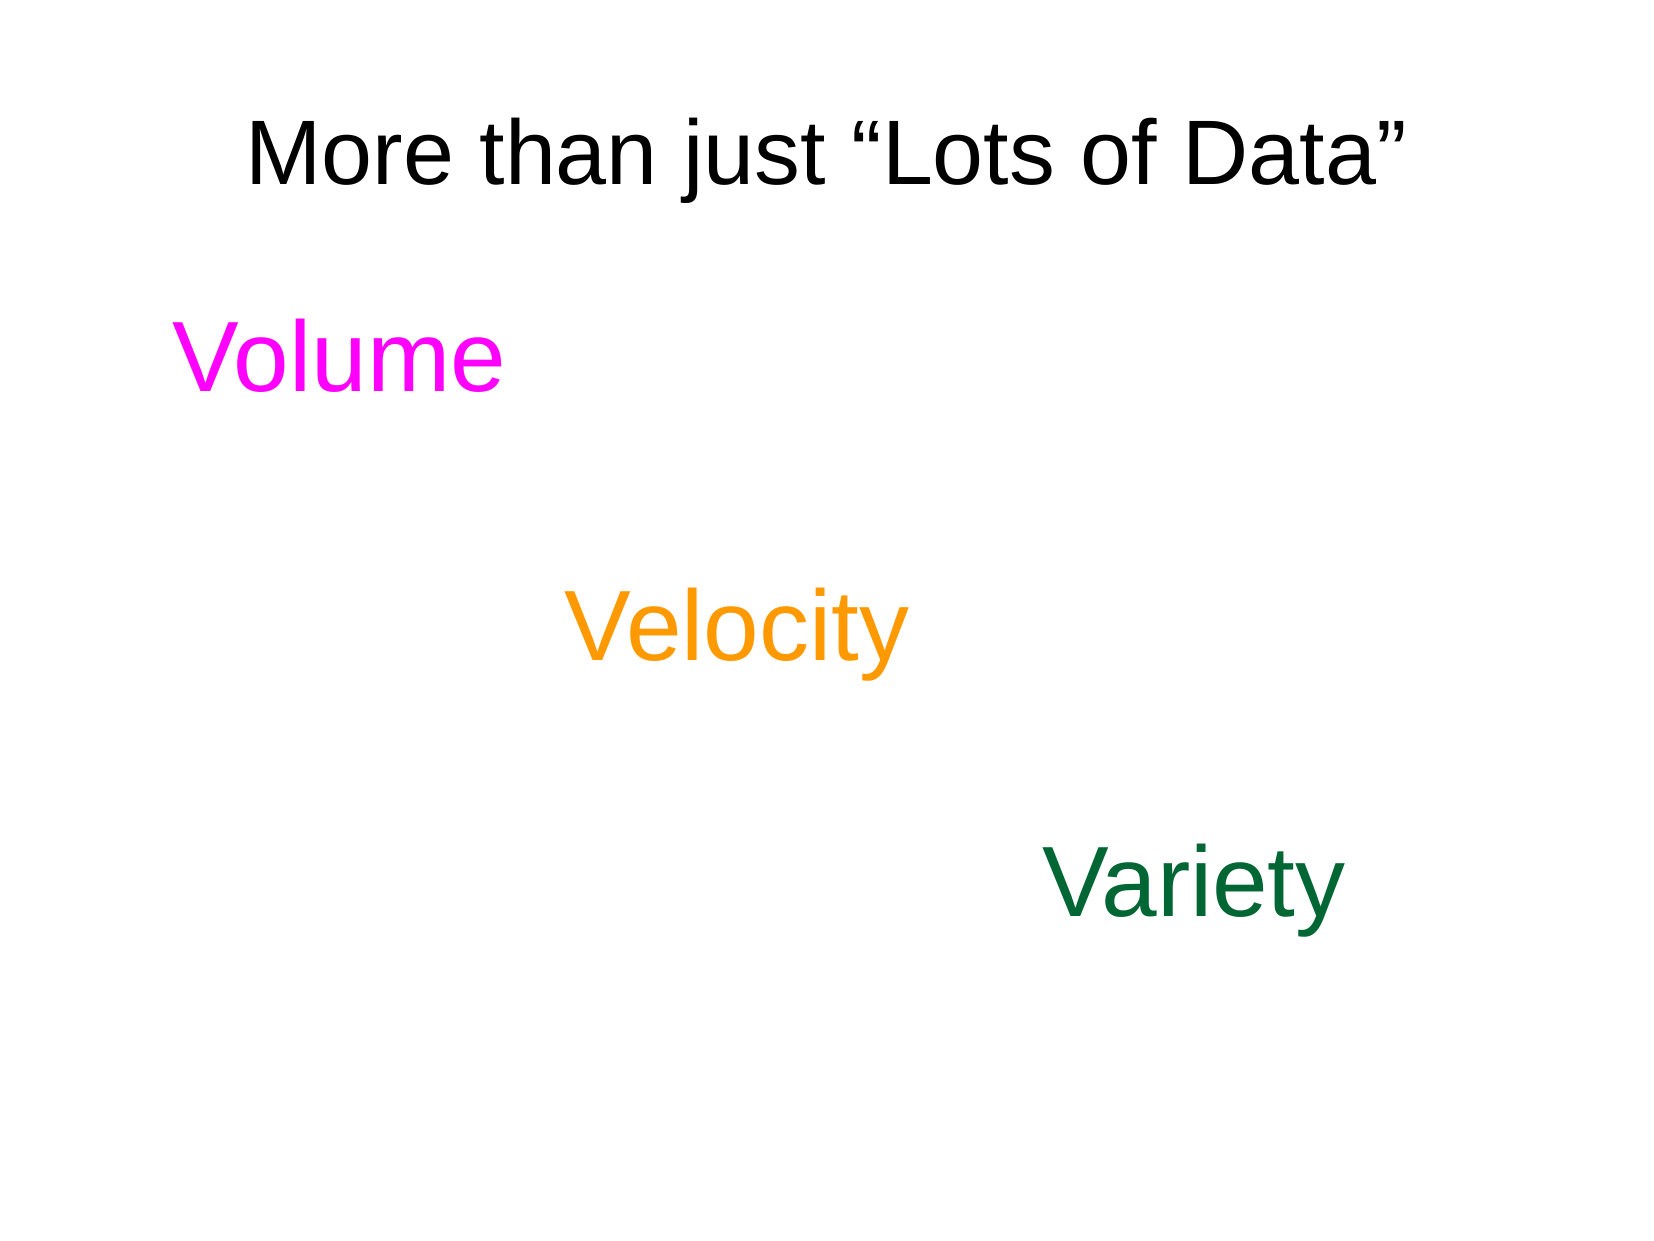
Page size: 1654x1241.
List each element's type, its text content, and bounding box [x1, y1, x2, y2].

title More than just “Lots of Data” [82, 49, 1571, 257]
list Velocity [494, 570, 933, 705]
list Volume [101, 300, 541, 436]
list Variety [971, 825, 1410, 961]
